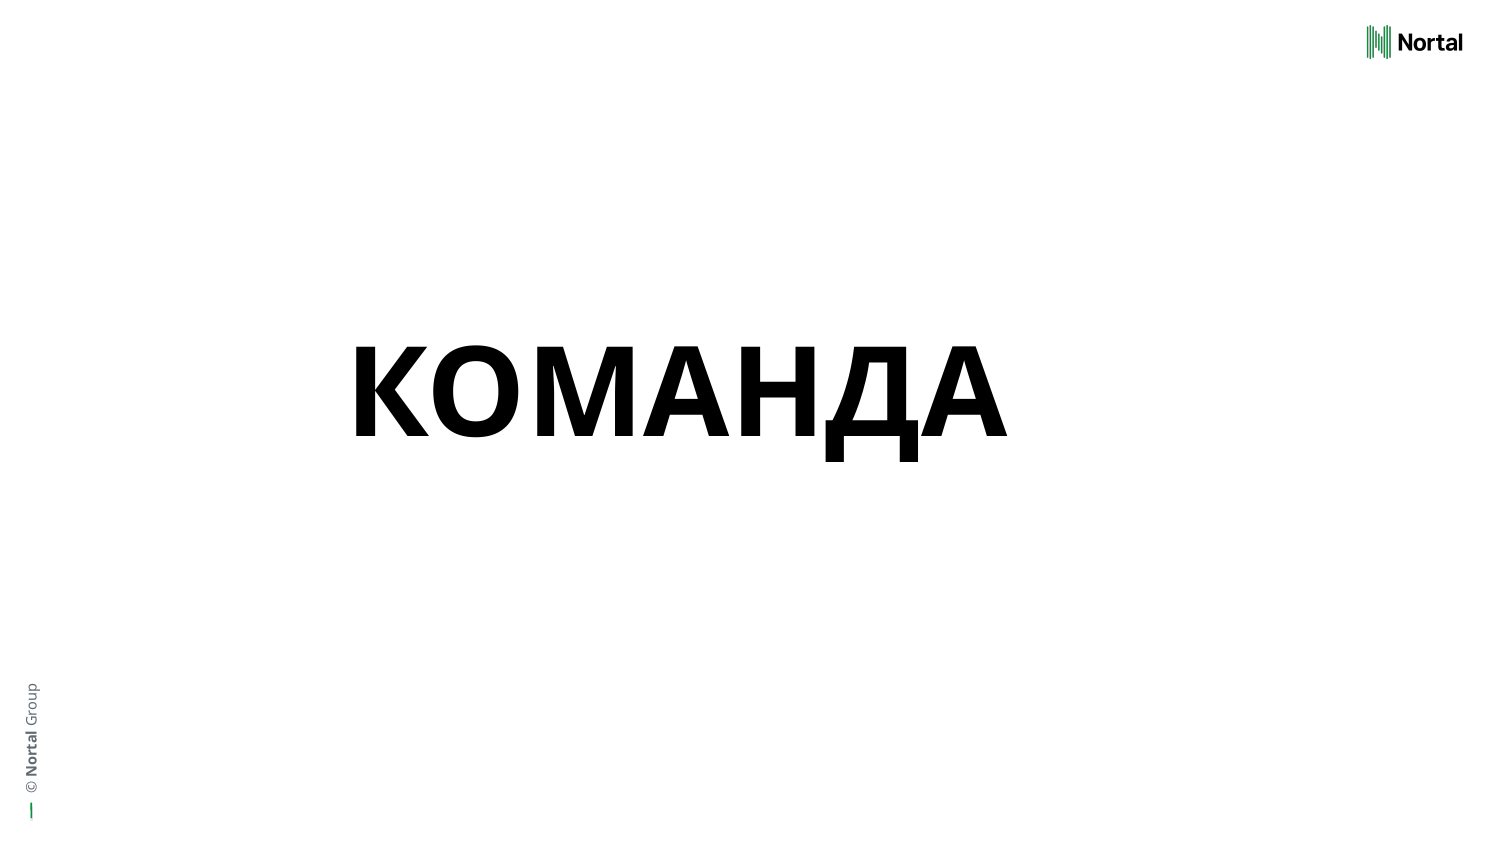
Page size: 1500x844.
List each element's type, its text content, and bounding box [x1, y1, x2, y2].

title КОМАНДА [345, 315, 1111, 461]
